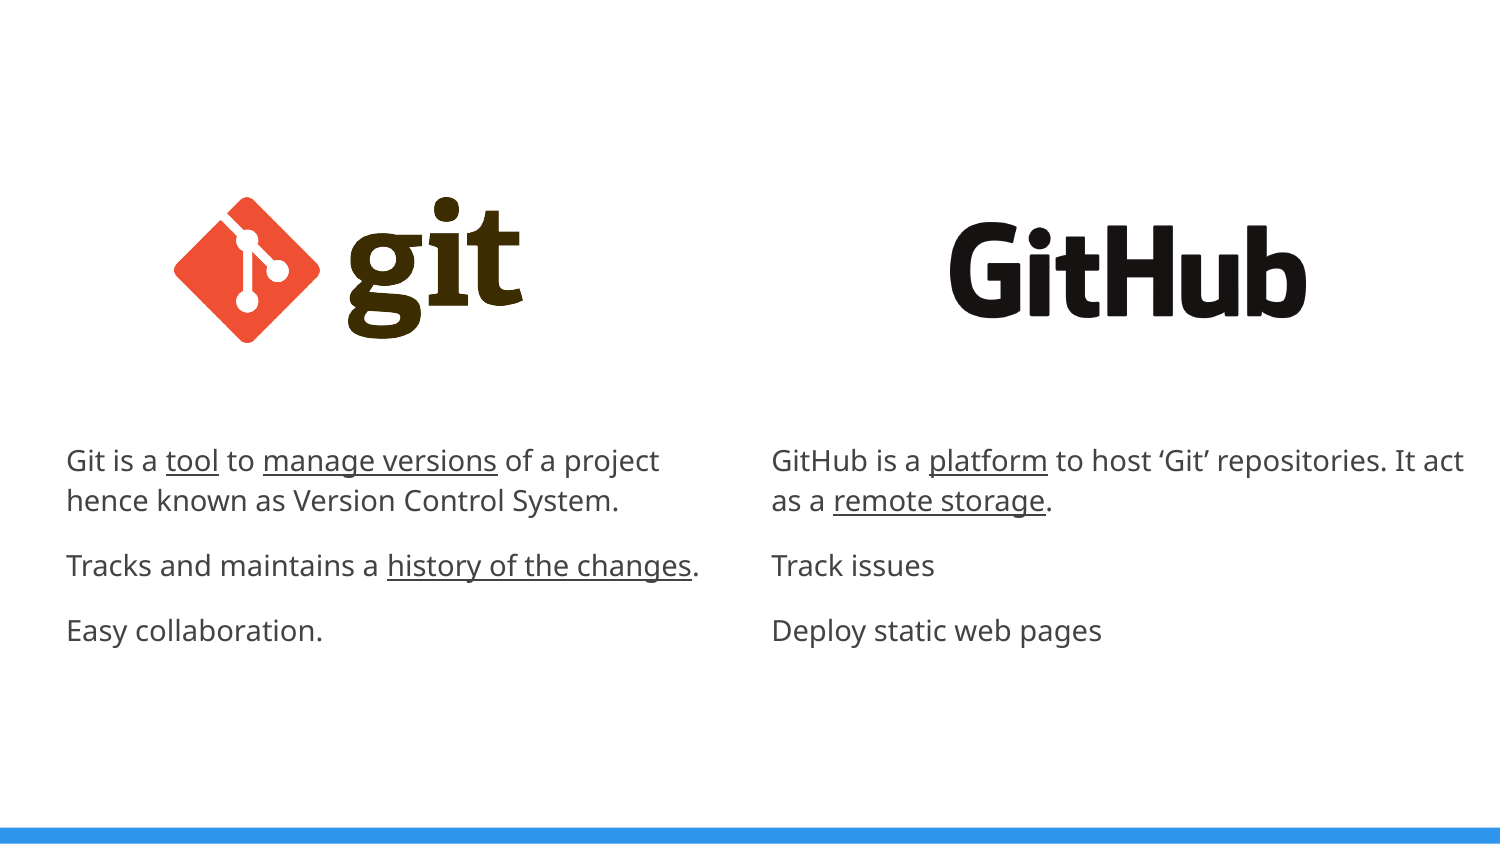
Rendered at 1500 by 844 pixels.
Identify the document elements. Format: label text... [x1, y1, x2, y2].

list Git is a tool to manage versions of a project hence known as Version Control System. Tracks and maintains a history of the changes. Easy collaboration. [51, 421, 750, 844]
list GitHub is a platform to host ‘Git’ repositories. It act as a remote storage. Track issues Deploy static web pages [756, 421, 1481, 844]
picture [950, 181, 1306, 359]
picture [174, 197, 523, 343]
